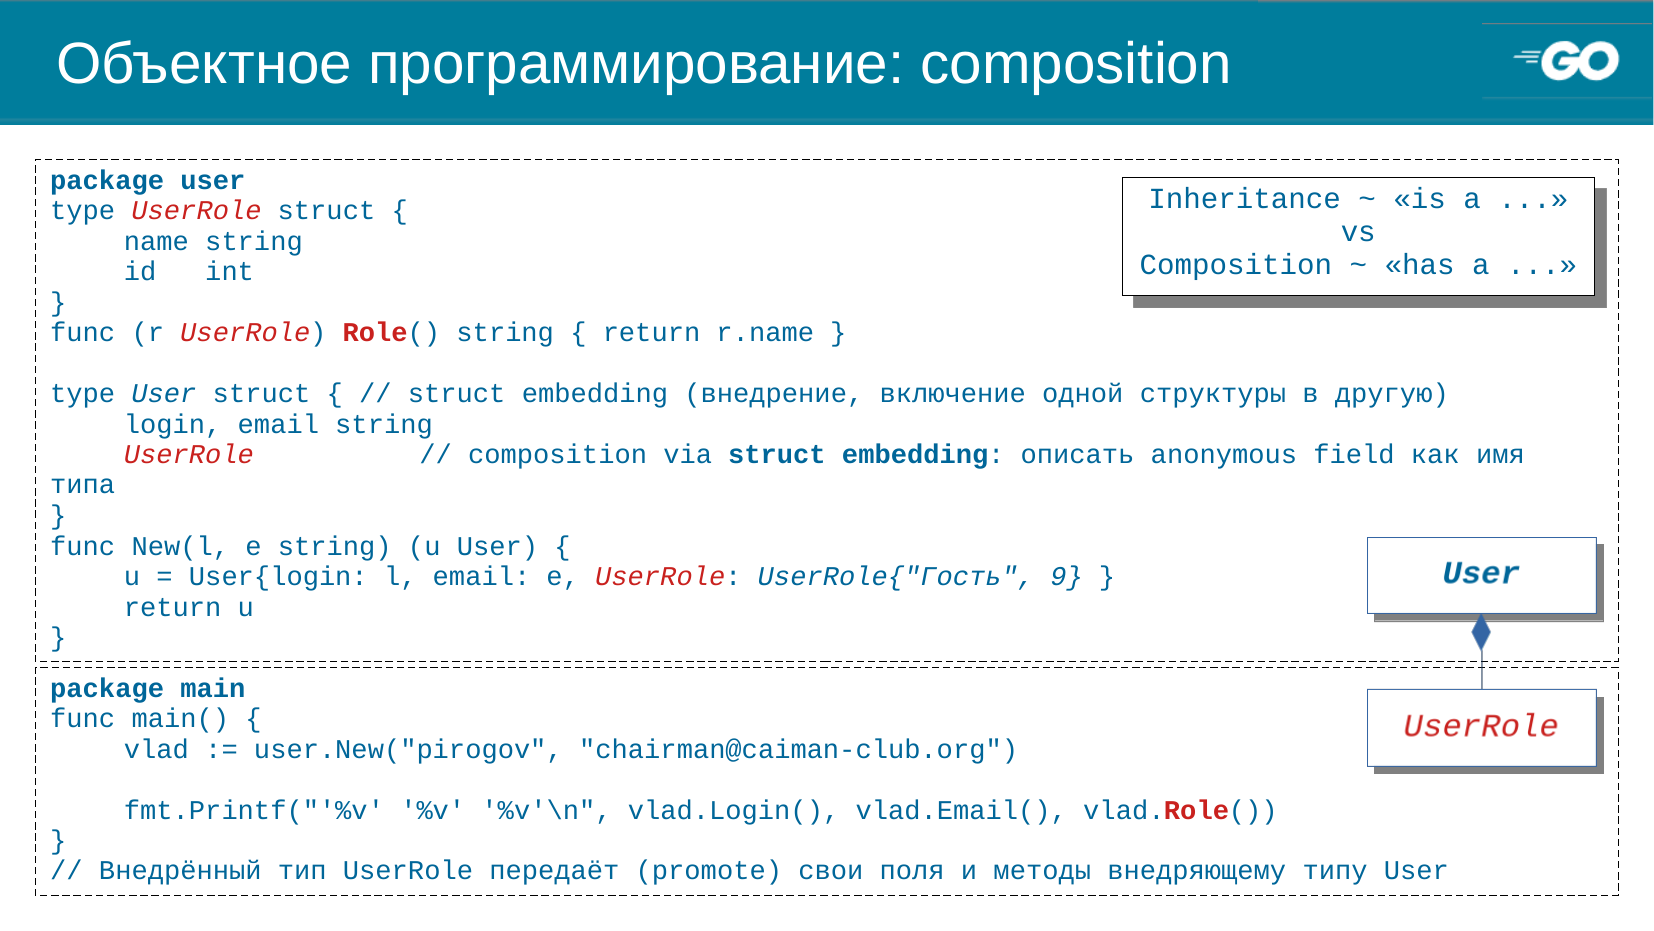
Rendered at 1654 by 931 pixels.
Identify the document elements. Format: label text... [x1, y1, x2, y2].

text_box package user type UserRole struct { name string id int } func (r UserRole) Role() string { return r.name } type User struct { // struct embedding (внедрение, включение одной структуры в другую) login, email string UserRole // composition via struct embedding: описать anonymous field как имя типа } func New(l, e string) (u User) { u = User{login: l, email: e, UserRole: UserRole{"Гость", 9} } return u } [35, 159, 1619, 662]
picture [1542, 41, 1619, 81]
text_box Inheritance ~ «is a ...» vs Composition ~ «has a ...» [1122, 177, 1595, 296]
text_box Объектное программирование: composition [41, 23, 1495, 104]
picture [1367, 537, 1604, 774]
text_box package main func main() { vlad := user.New("pirogov", "chairman@caiman-club.org") fmt.Printf("'%v' '%v' '%v'\n", vlad.Login(), vlad.Email(), vlad.Role()) } // Внедрённый тип UserRole передаёт (promote) свои поля и методы внедряющему типу User [35, 667, 1619, 896]
